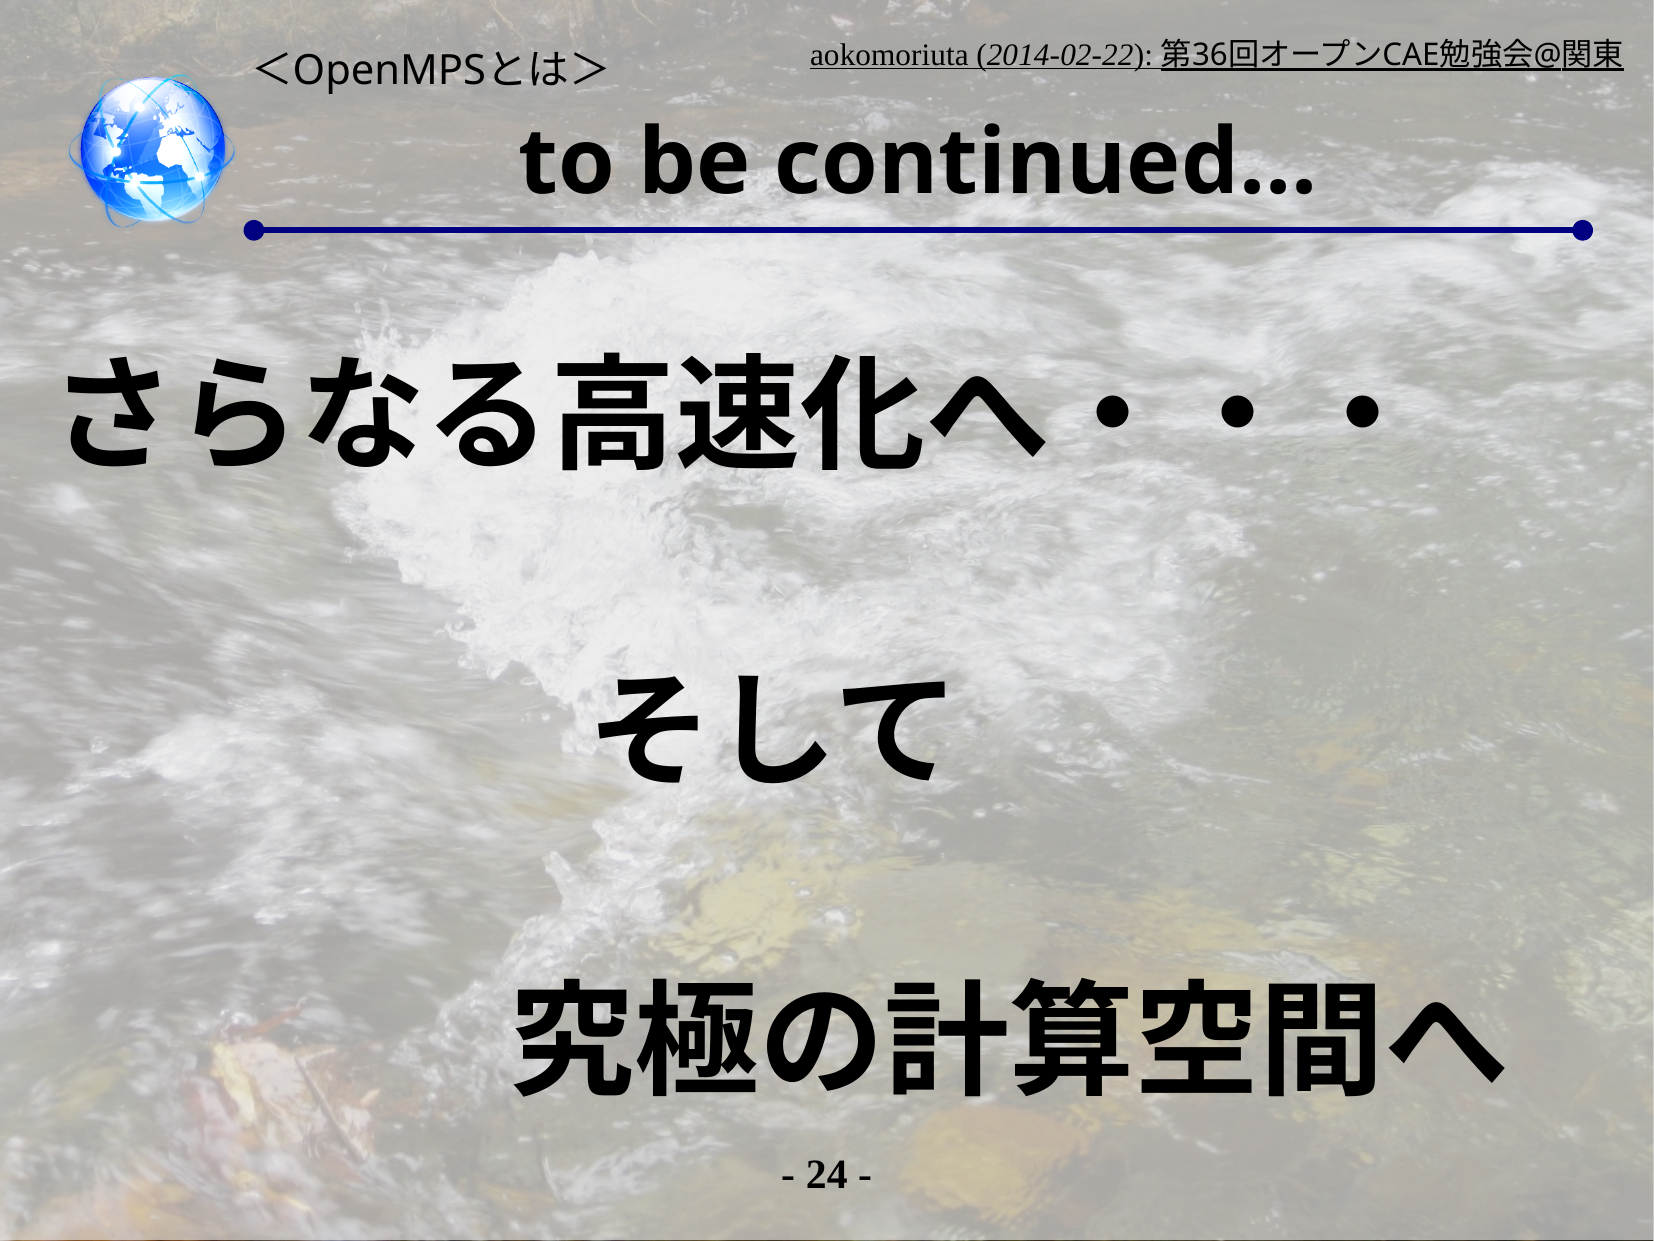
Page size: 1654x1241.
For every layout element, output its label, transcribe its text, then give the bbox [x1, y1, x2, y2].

text_box ＜OpenMPSとは＞ [236, 28, 1004, 119]
text_box さらなる高速化へ・・・ [23, 307, 1453, 511]
title to be continued... [265, 88, 1571, 227]
text_box 究極の計算空間へ [295, 933, 1654, 1137]
text_box そして [59, 623, 1489, 827]
picture [65, 64, 237, 236]
